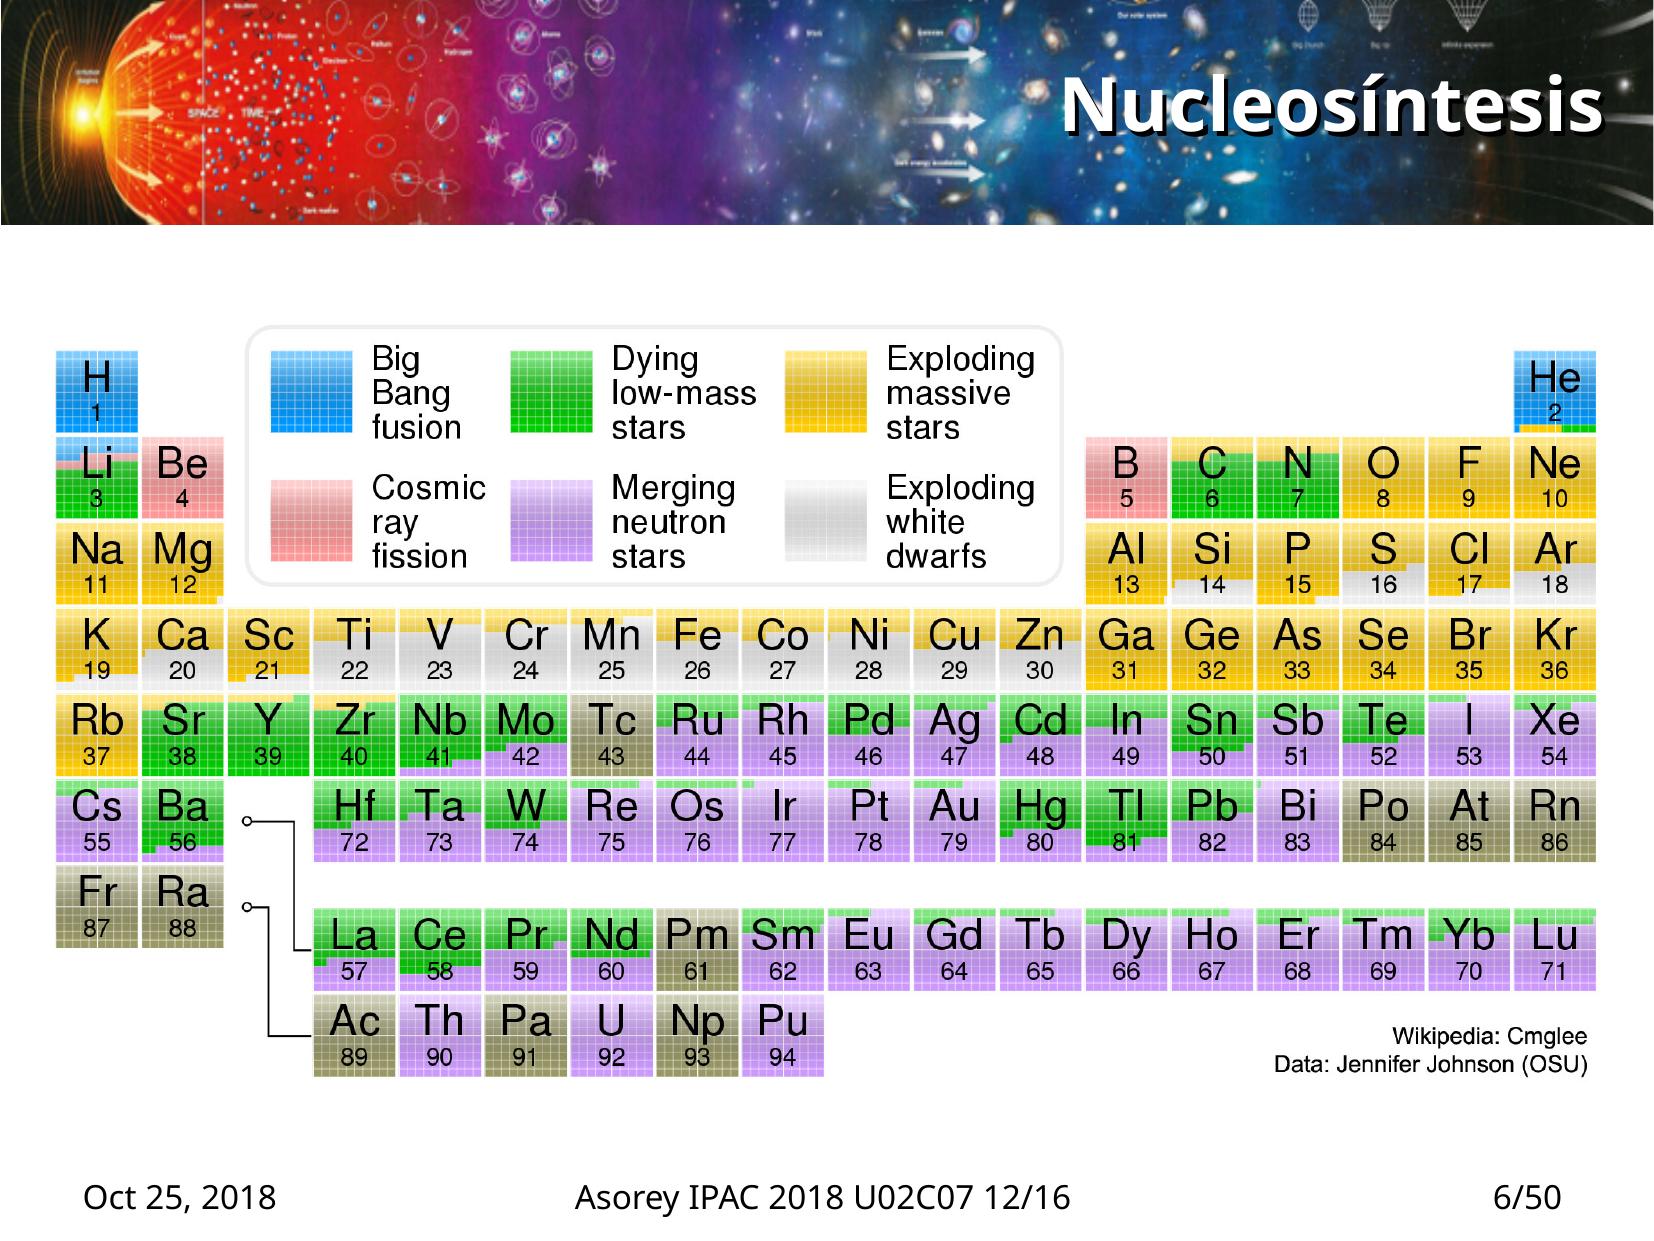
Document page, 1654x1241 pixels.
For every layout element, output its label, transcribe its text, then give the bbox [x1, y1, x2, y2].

title Nucleosíntesis [45, 15, 1606, 191]
picture [1, 0, 1654, 225]
picture [45, 314, 1606, 1095]
